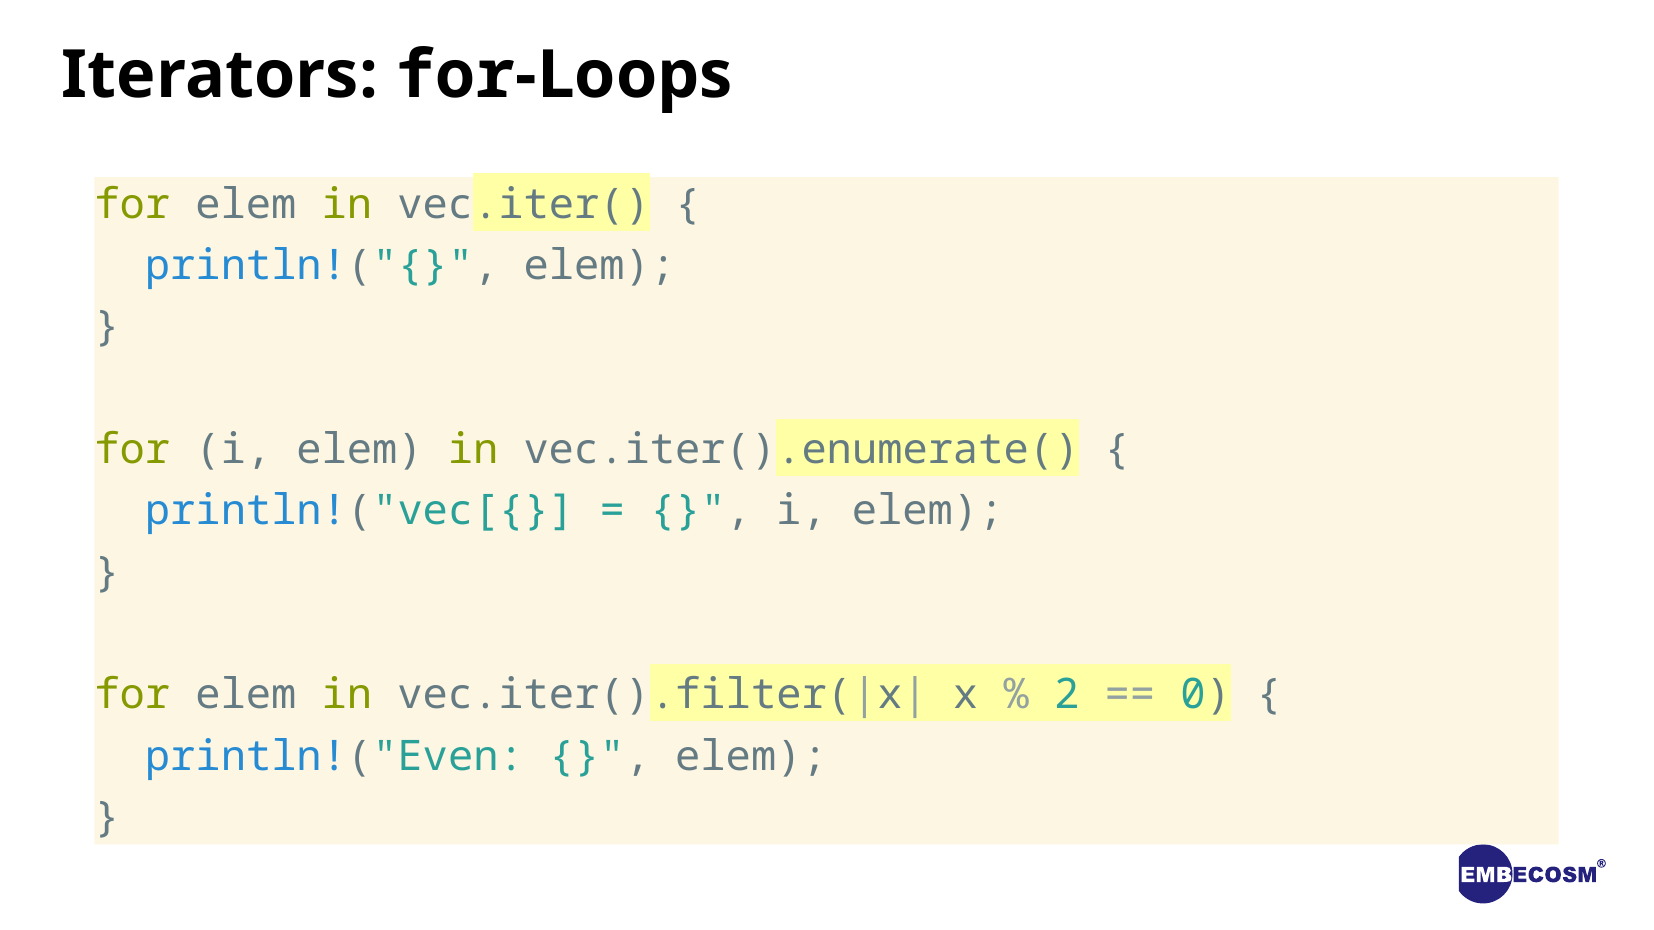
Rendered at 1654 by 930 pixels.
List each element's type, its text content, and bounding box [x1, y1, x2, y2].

title Iterators: for-Loops [47, 26, 1606, 178]
list for elem in vec.iter() { println!("{}", elem); } for (i, elem) in vec.iter().enumerate() { println!("vec[{}] = {}", i, elem); } for elem in vec.iter().filter(|x| x % 2 == 0) { println!("Even: {}", elem); } [94, 177, 1559, 845]
